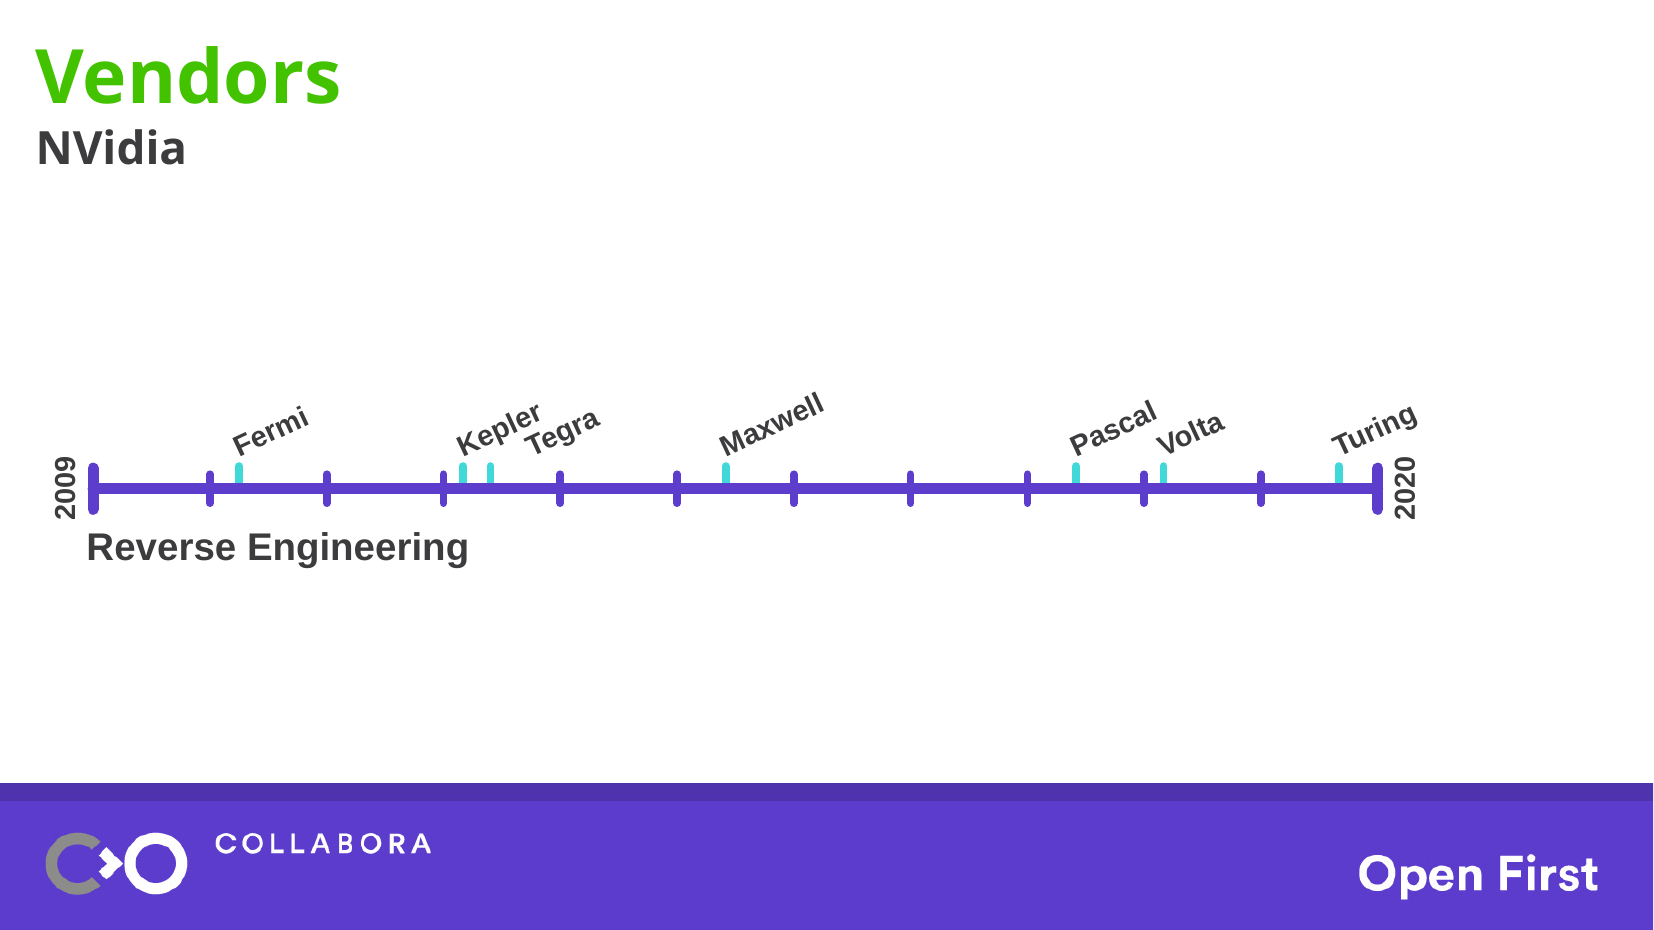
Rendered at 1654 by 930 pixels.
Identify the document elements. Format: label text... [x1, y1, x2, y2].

title Vendors NVidia [35, 28, 1608, 193]
picture [0, 0, 1654, 930]
